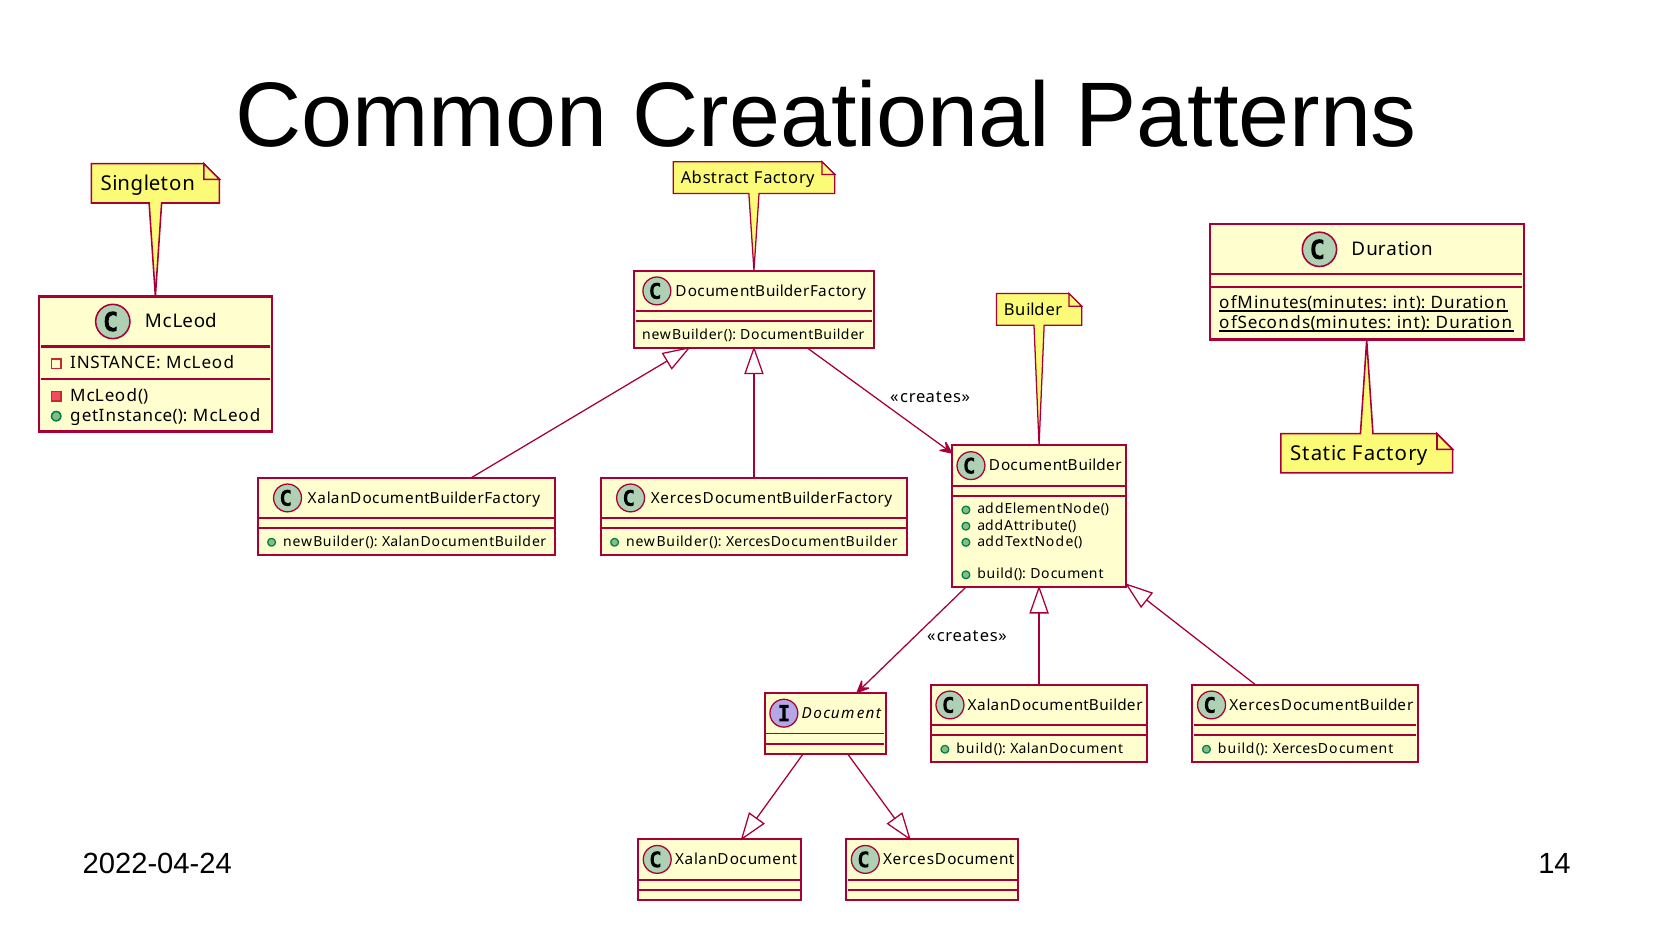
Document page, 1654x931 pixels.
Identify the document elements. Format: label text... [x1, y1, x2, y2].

picture [27, 153, 1536, 910]
title Common Creational Patterns [82, 37, 1571, 193]
